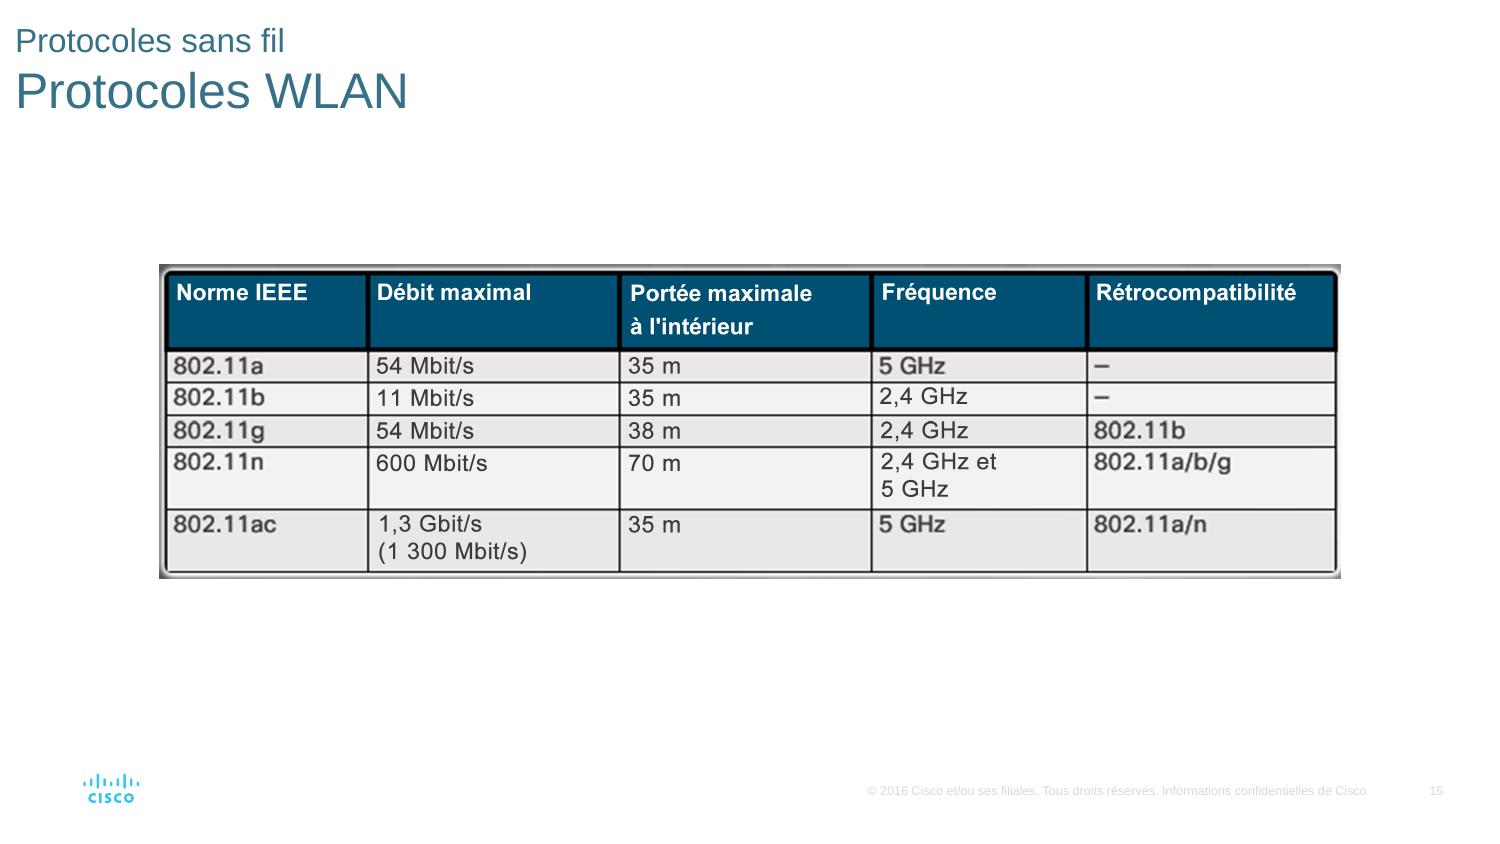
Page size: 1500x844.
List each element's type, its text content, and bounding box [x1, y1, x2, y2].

title Protocoles sans fil Protocoles WLAN [0, 6, 1500, 131]
picture [159, 264, 1341, 579]
